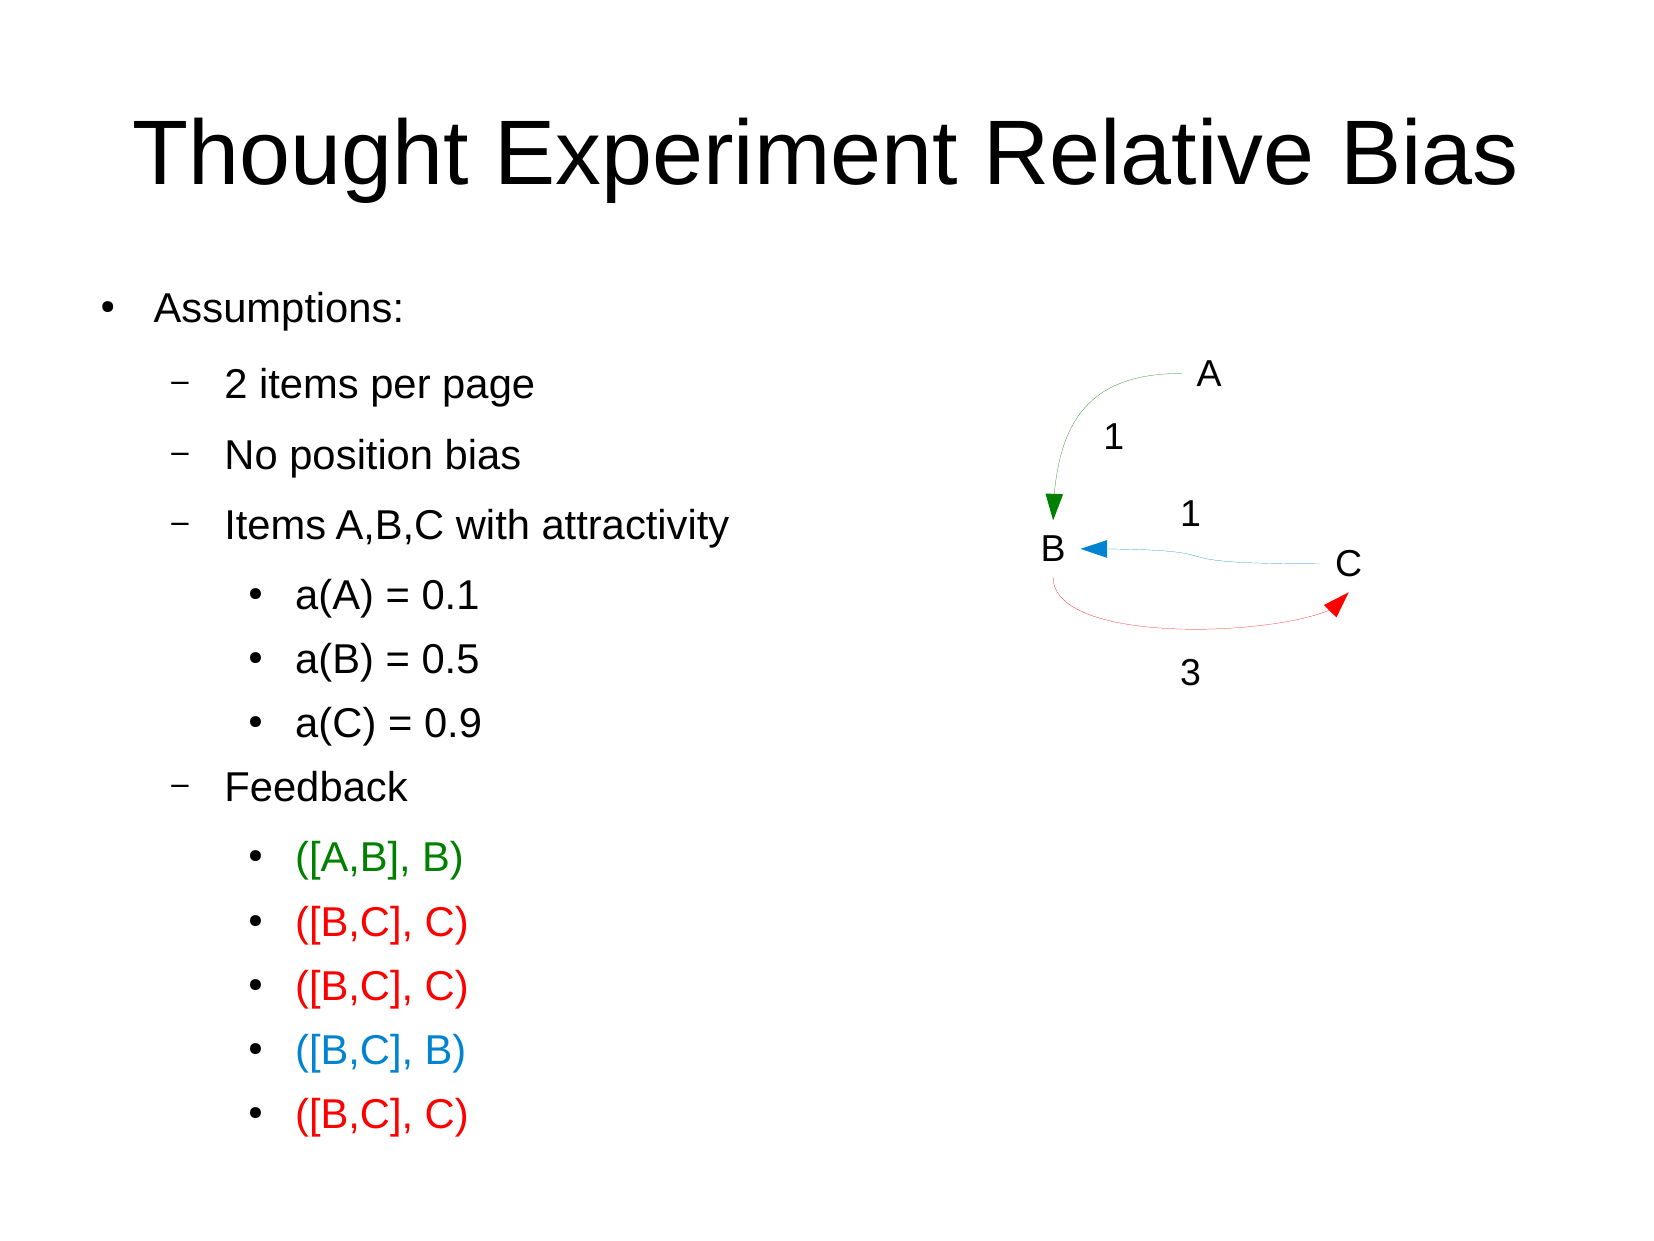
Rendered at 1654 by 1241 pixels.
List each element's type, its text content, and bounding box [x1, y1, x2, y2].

text_box B [1025, 520, 1081, 578]
title Thought Experiment Relative Bias [82, 49, 1571, 257]
text_box A [1181, 345, 1237, 402]
text_box 3 [1165, 644, 1216, 702]
text_box C [1320, 535, 1378, 593]
text_box 1 [1088, 408, 1139, 466]
text_box 1 [1165, 484, 1216, 542]
list Assumptions: 2 items per page No position bias Items A,B,C with attractivity a(A) = 0.1 a(B) = 0.5 a(C) = 0.9 Feedback ([A,B], B) ([B,C], C) ([B,C], C) ([B,C], B) ([B,C], C) [82, 285, 880, 1202]
